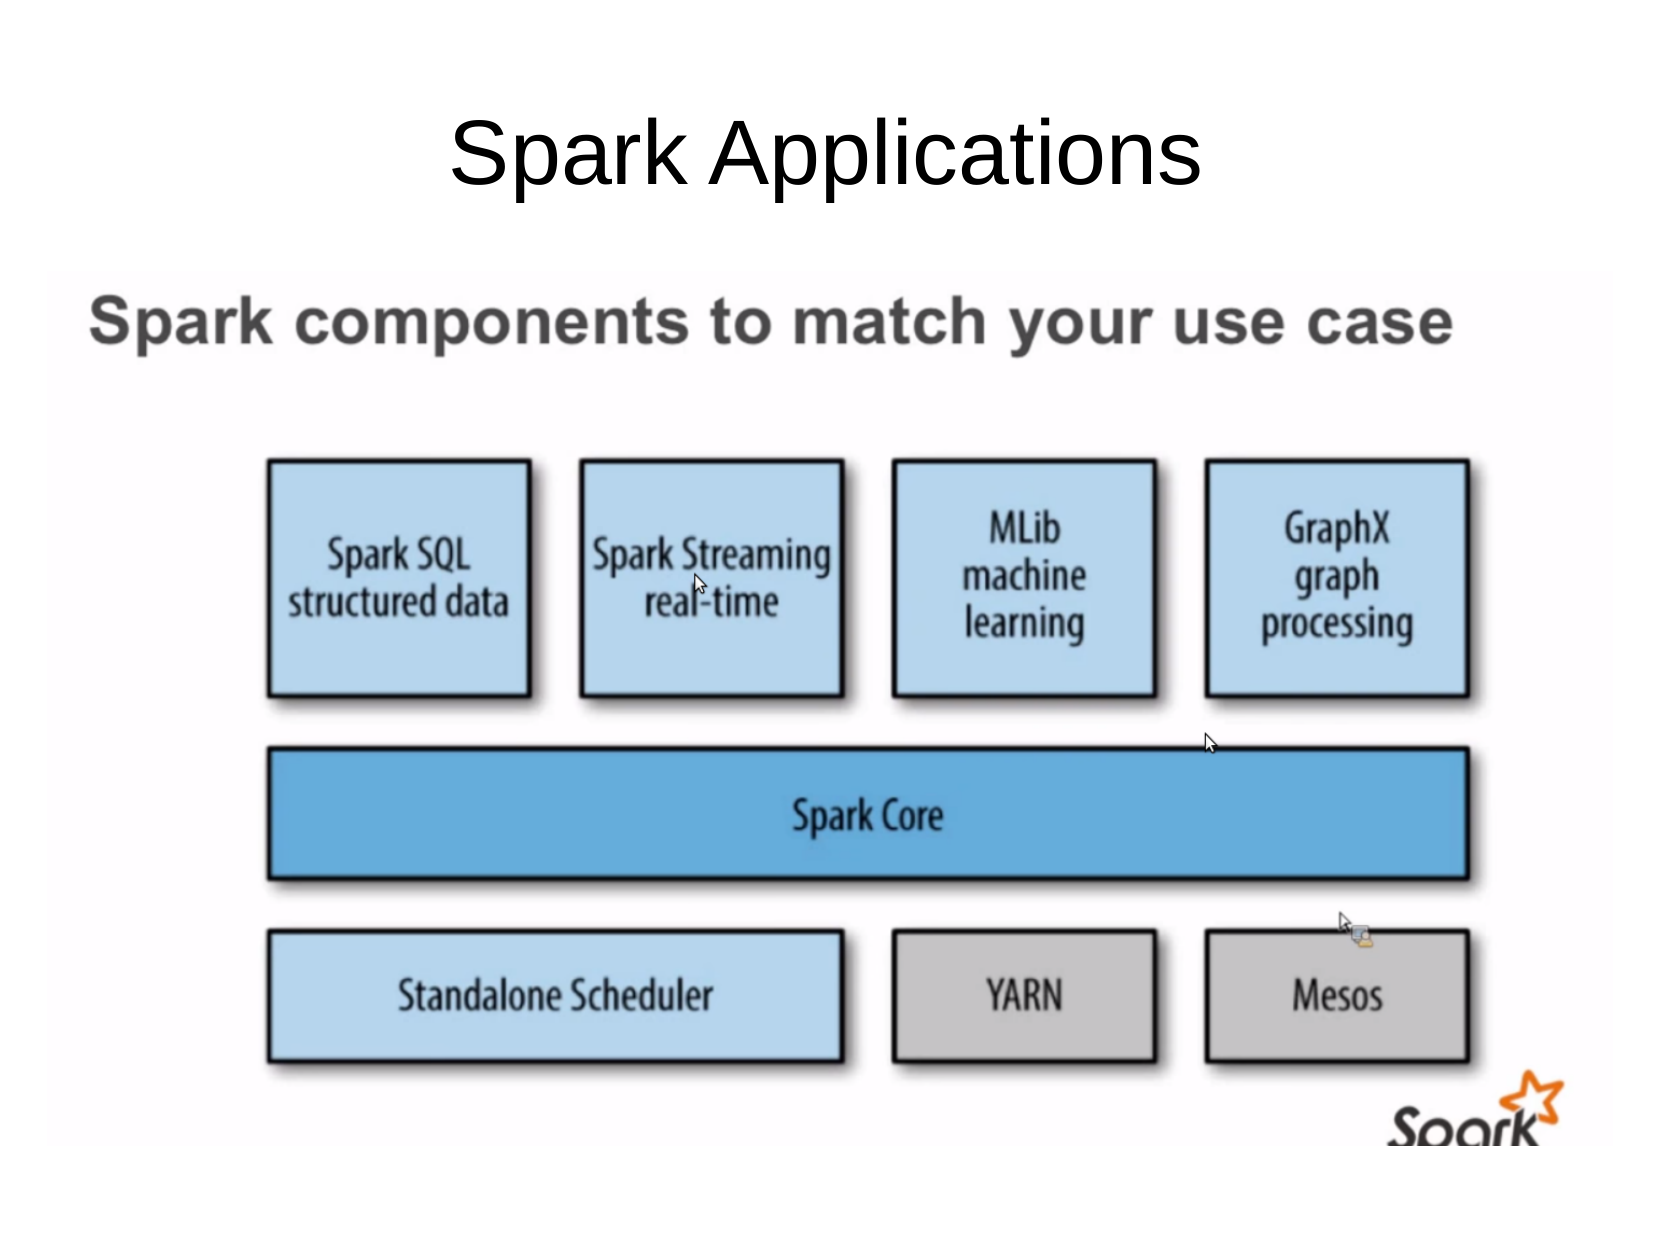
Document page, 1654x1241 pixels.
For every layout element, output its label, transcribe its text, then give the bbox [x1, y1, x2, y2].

picture [47, 271, 1613, 1146]
title Spark Applications [82, 49, 1571, 257]
